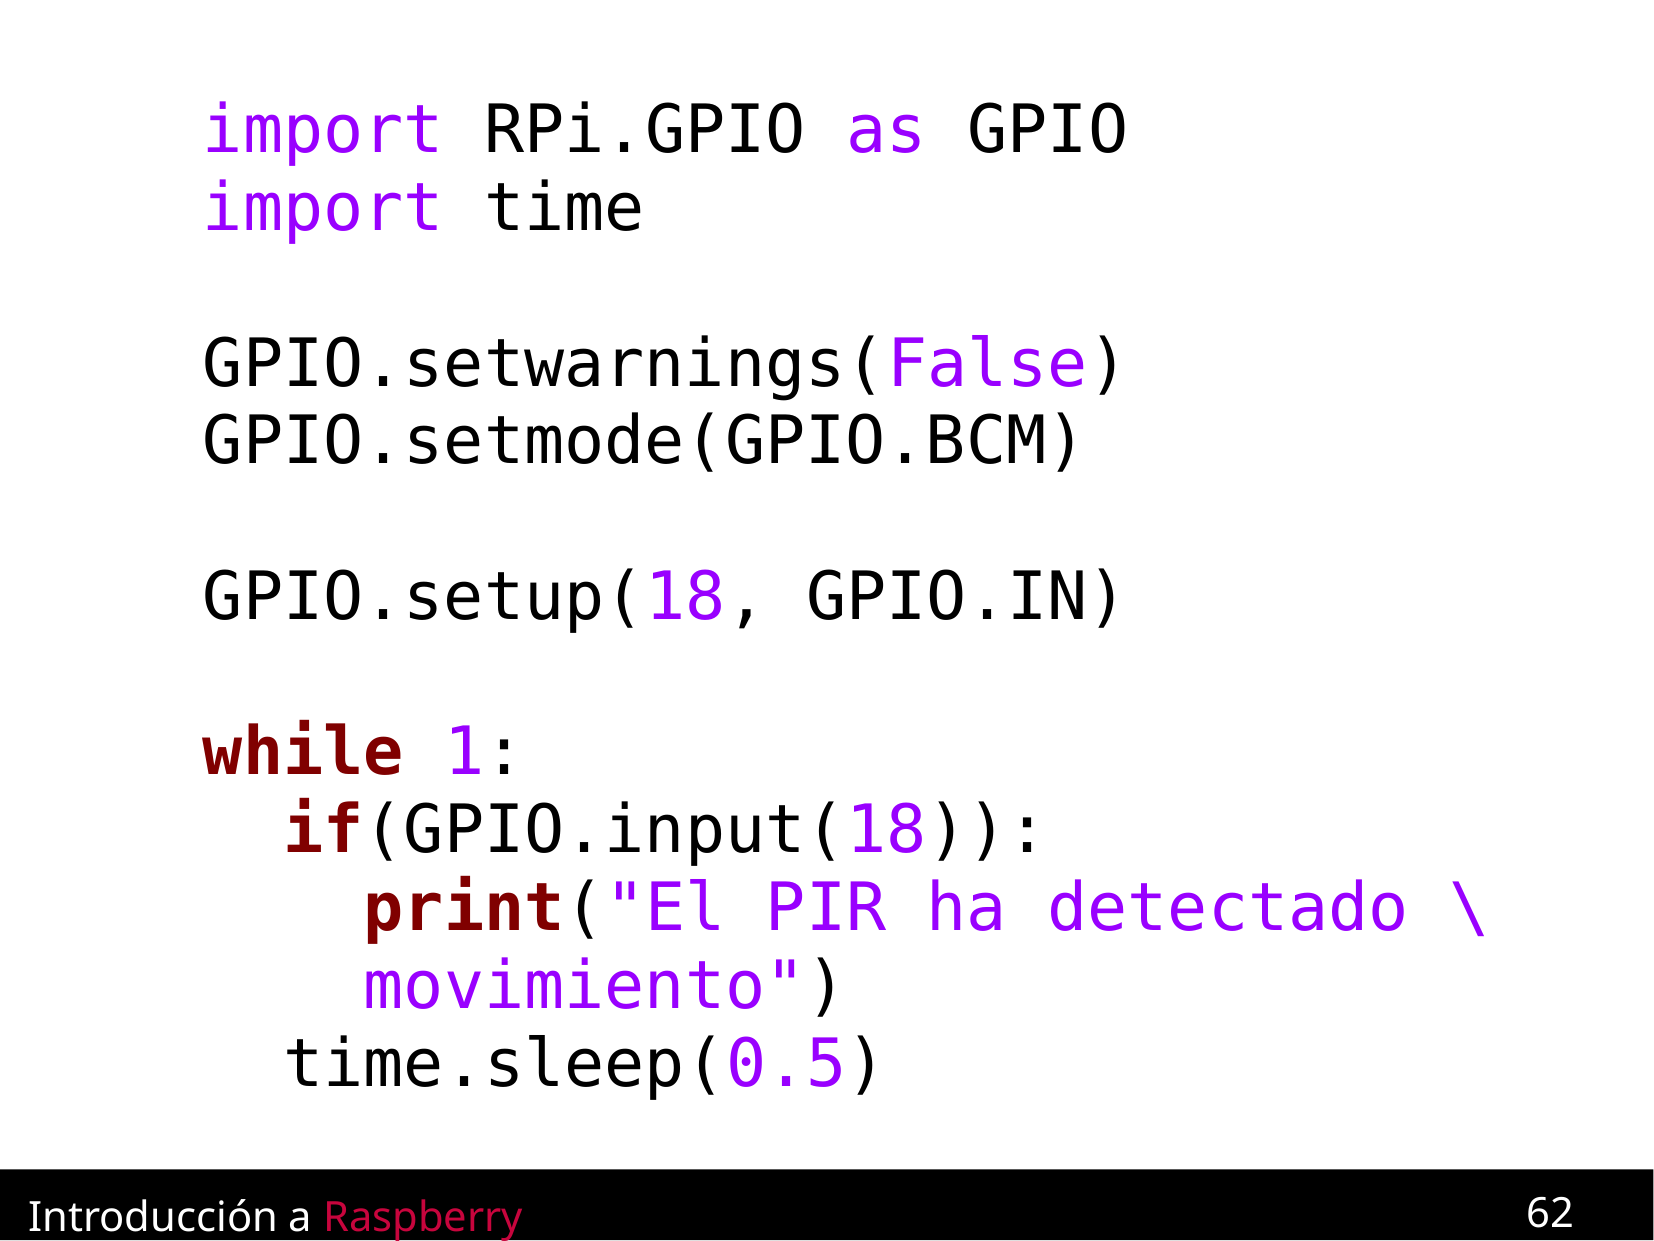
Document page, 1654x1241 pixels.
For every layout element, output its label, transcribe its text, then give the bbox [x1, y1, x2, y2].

text_box <number> [1521, 1175, 1654, 1241]
text_box [0, 0, 1654, 1241]
text_box Introducción a Raspberry Pi [13, 1179, 556, 1241]
text_box import RPi.GPIO as GPIO import time GPIO.setwarnings(False) GPIO.setmode(GPIO.BCM) GPIO.setup(18, GPIO.IN) while 1: if(GPIO.input(18)): print("El PIR ha detectado \ movimiento") time.sleep(0.5) [188, 83, 1547, 1110]
